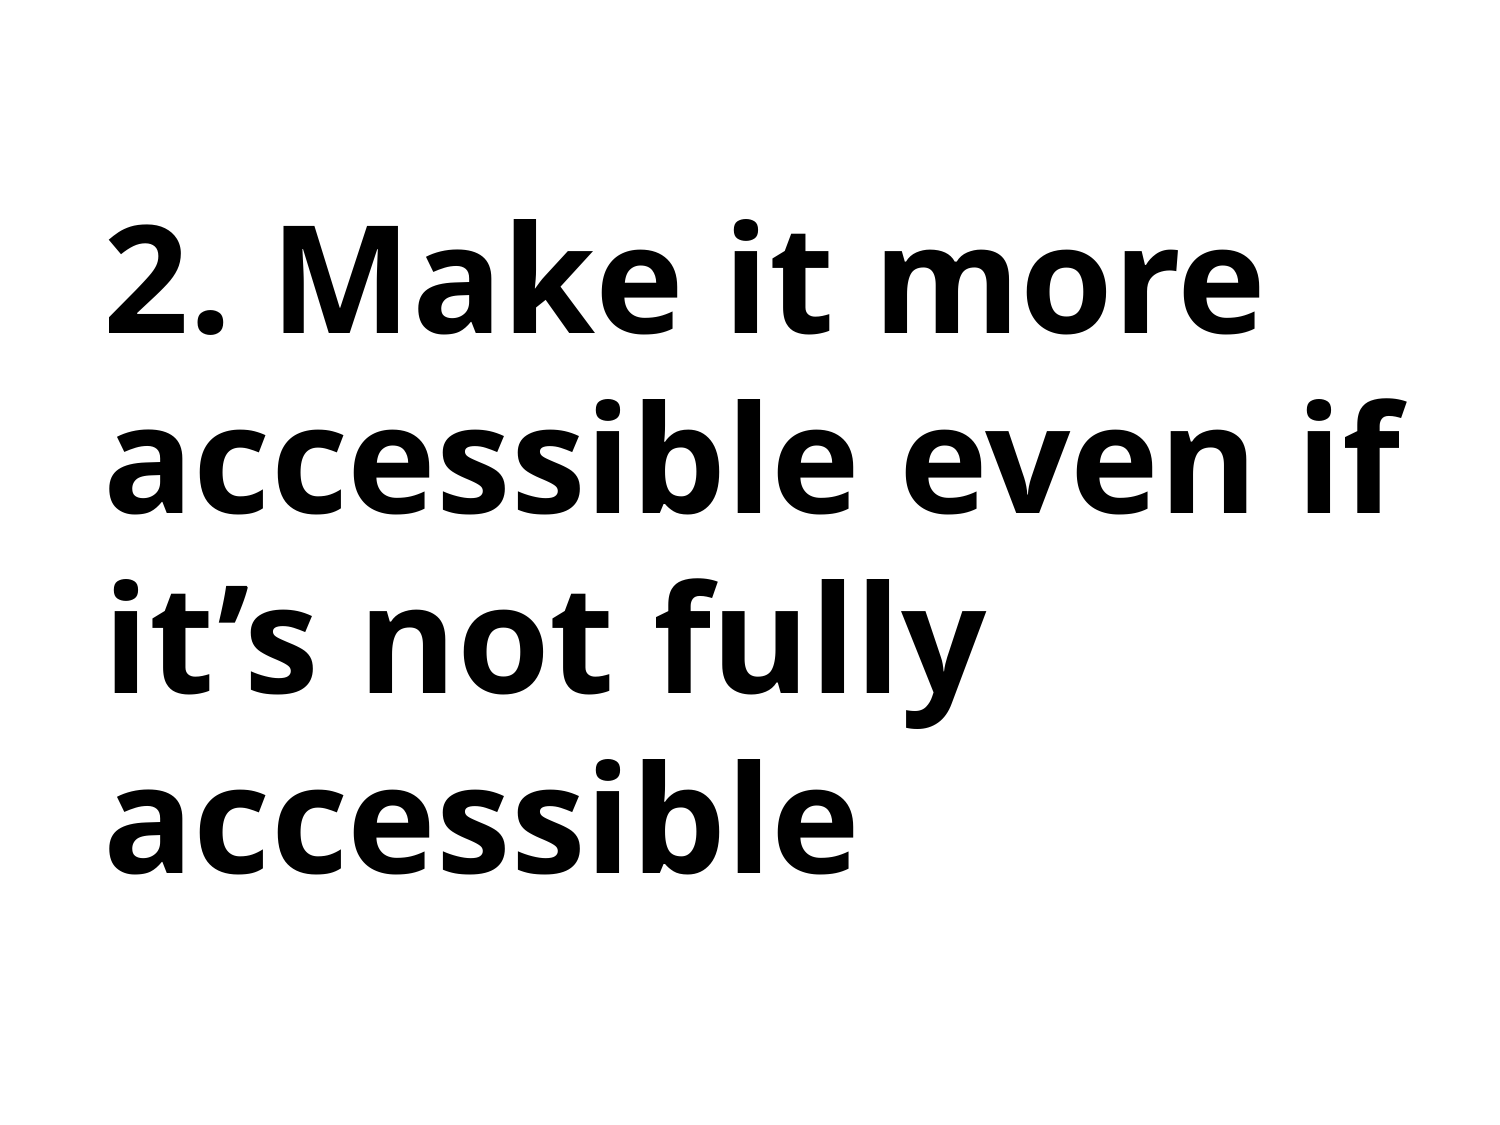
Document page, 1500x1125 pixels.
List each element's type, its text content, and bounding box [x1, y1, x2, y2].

text_box 2. Make it more accessible even if it’s not fully accessible [88, 168, 1500, 919]
